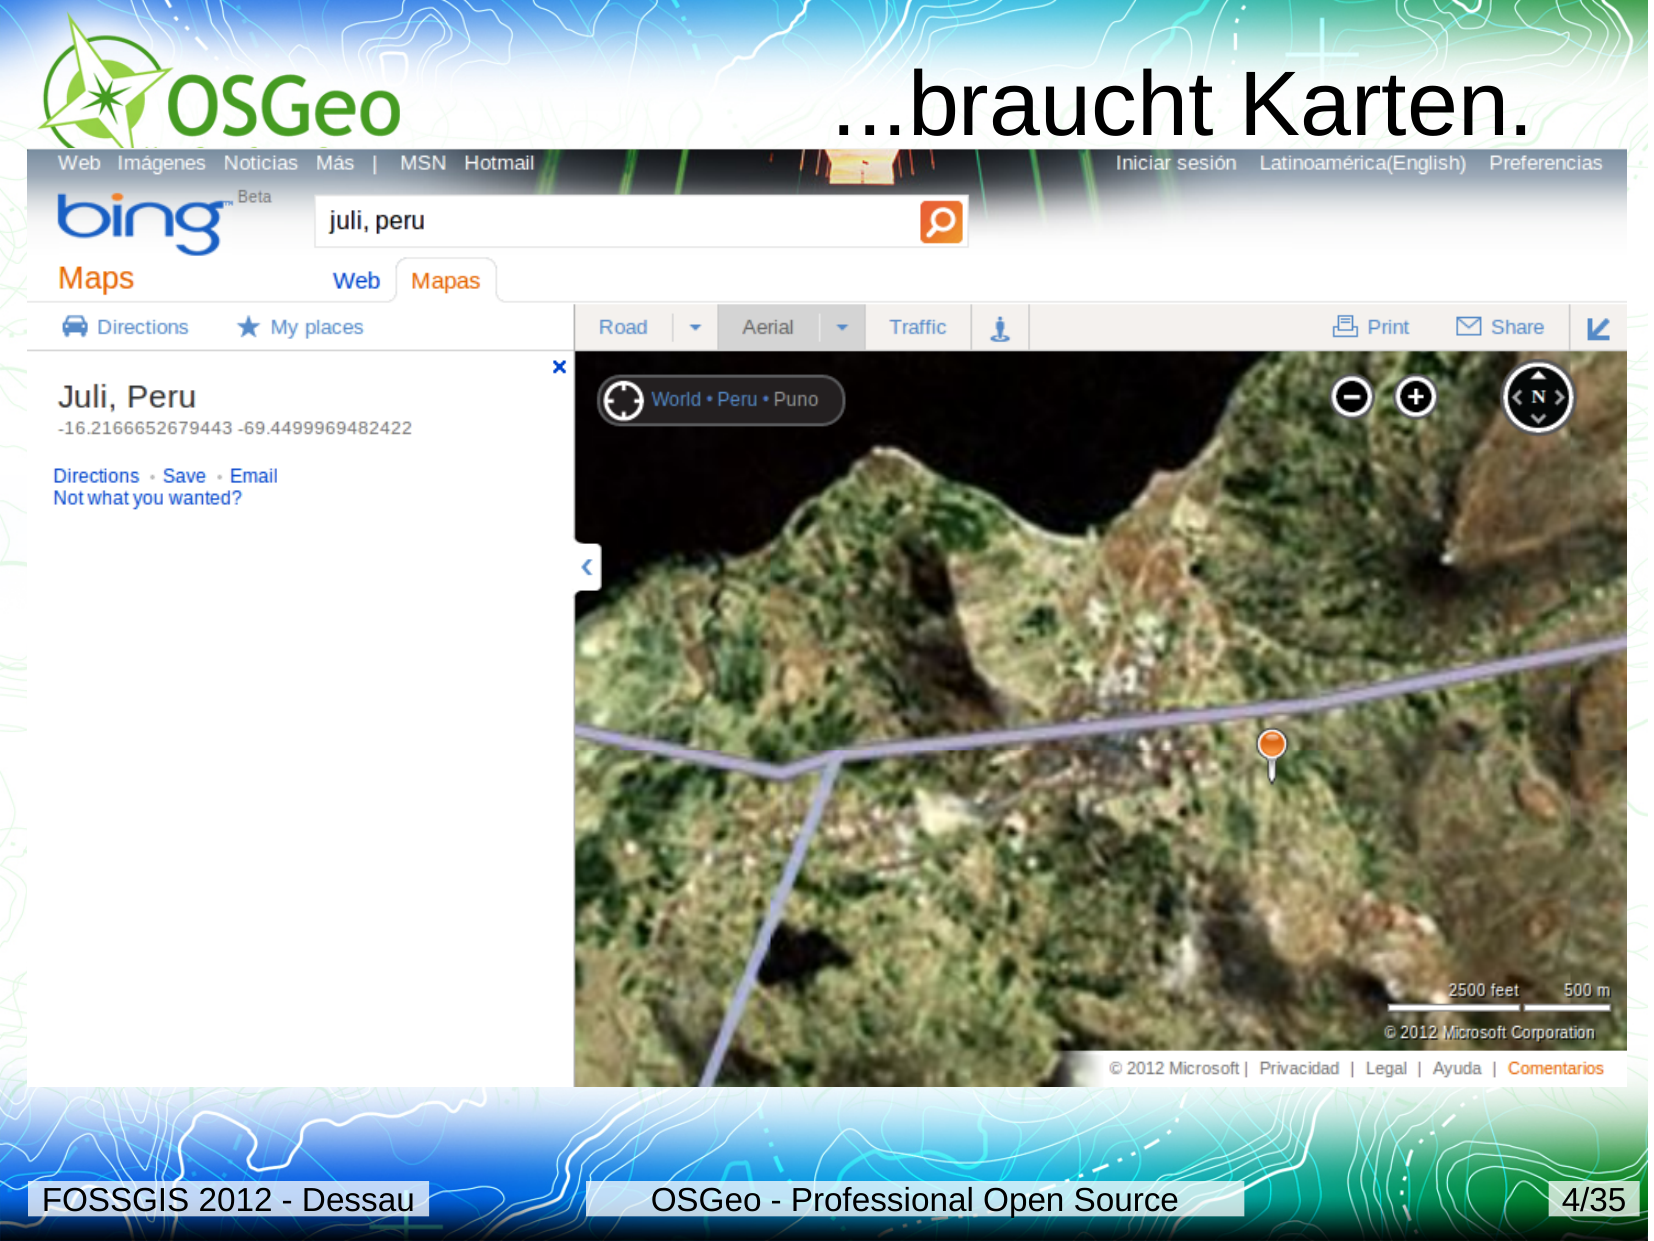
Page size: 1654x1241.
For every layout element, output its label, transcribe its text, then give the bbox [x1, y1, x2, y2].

title ...braucht Karten. [430, 29, 1536, 148]
picture [0, 0, 1648, 1241]
